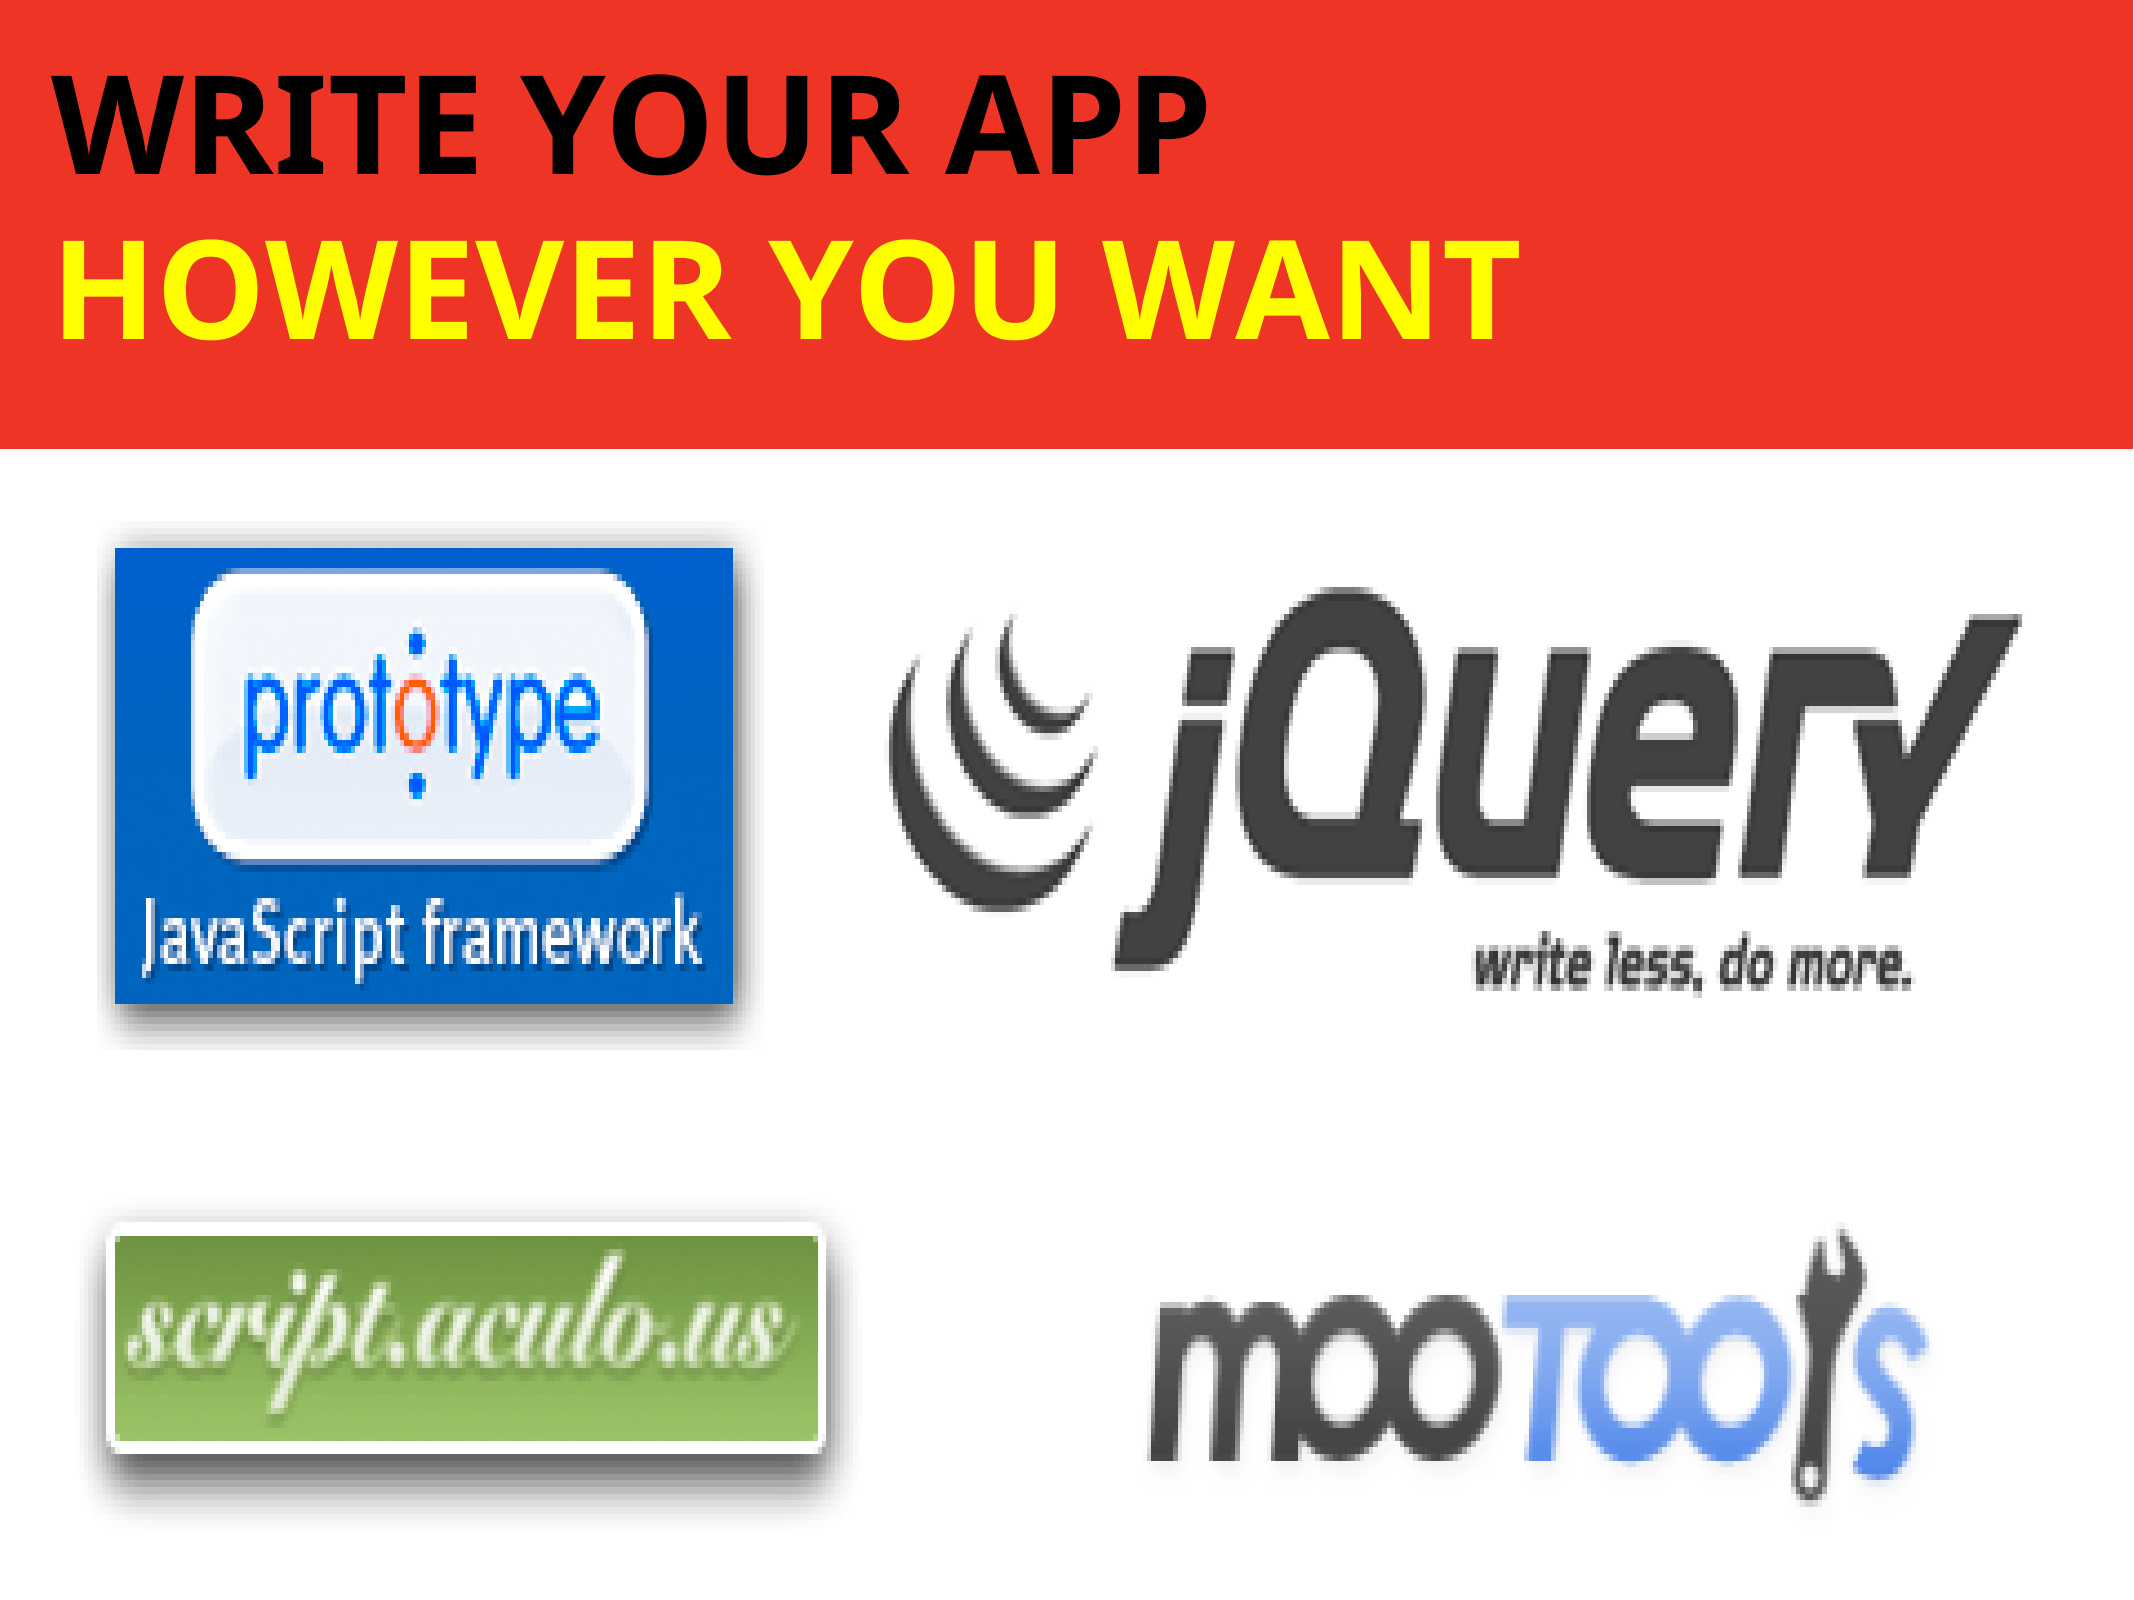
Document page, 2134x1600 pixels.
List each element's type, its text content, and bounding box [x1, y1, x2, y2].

text_box WRITE YOUR APP HOWEVER YOU WANT [41, 37, 2134, 449]
picture [0, 449, 2134, 1600]
